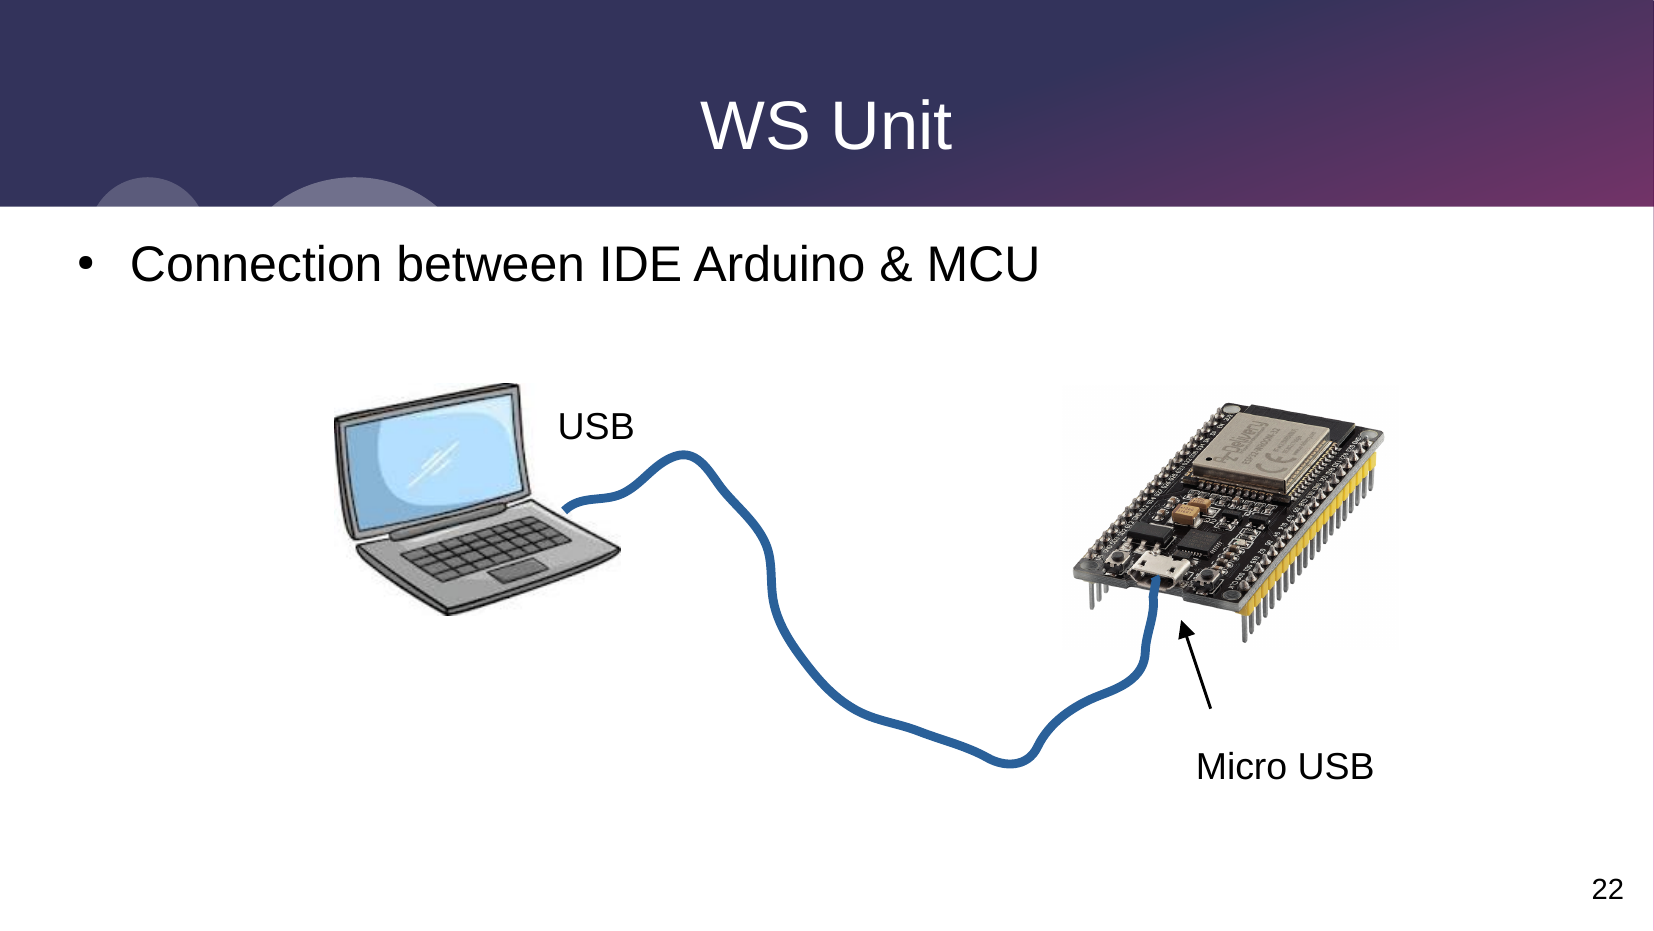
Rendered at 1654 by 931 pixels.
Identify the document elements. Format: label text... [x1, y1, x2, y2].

picture [1062, 385, 1399, 650]
picture [334, 383, 621, 616]
text_box Micro USB [1181, 738, 1390, 796]
text_box USB [542, 397, 650, 455]
list Connection between IDE Arduino & MCU [59, 236, 1536, 827]
title WS Unit [88, 44, 1565, 207]
